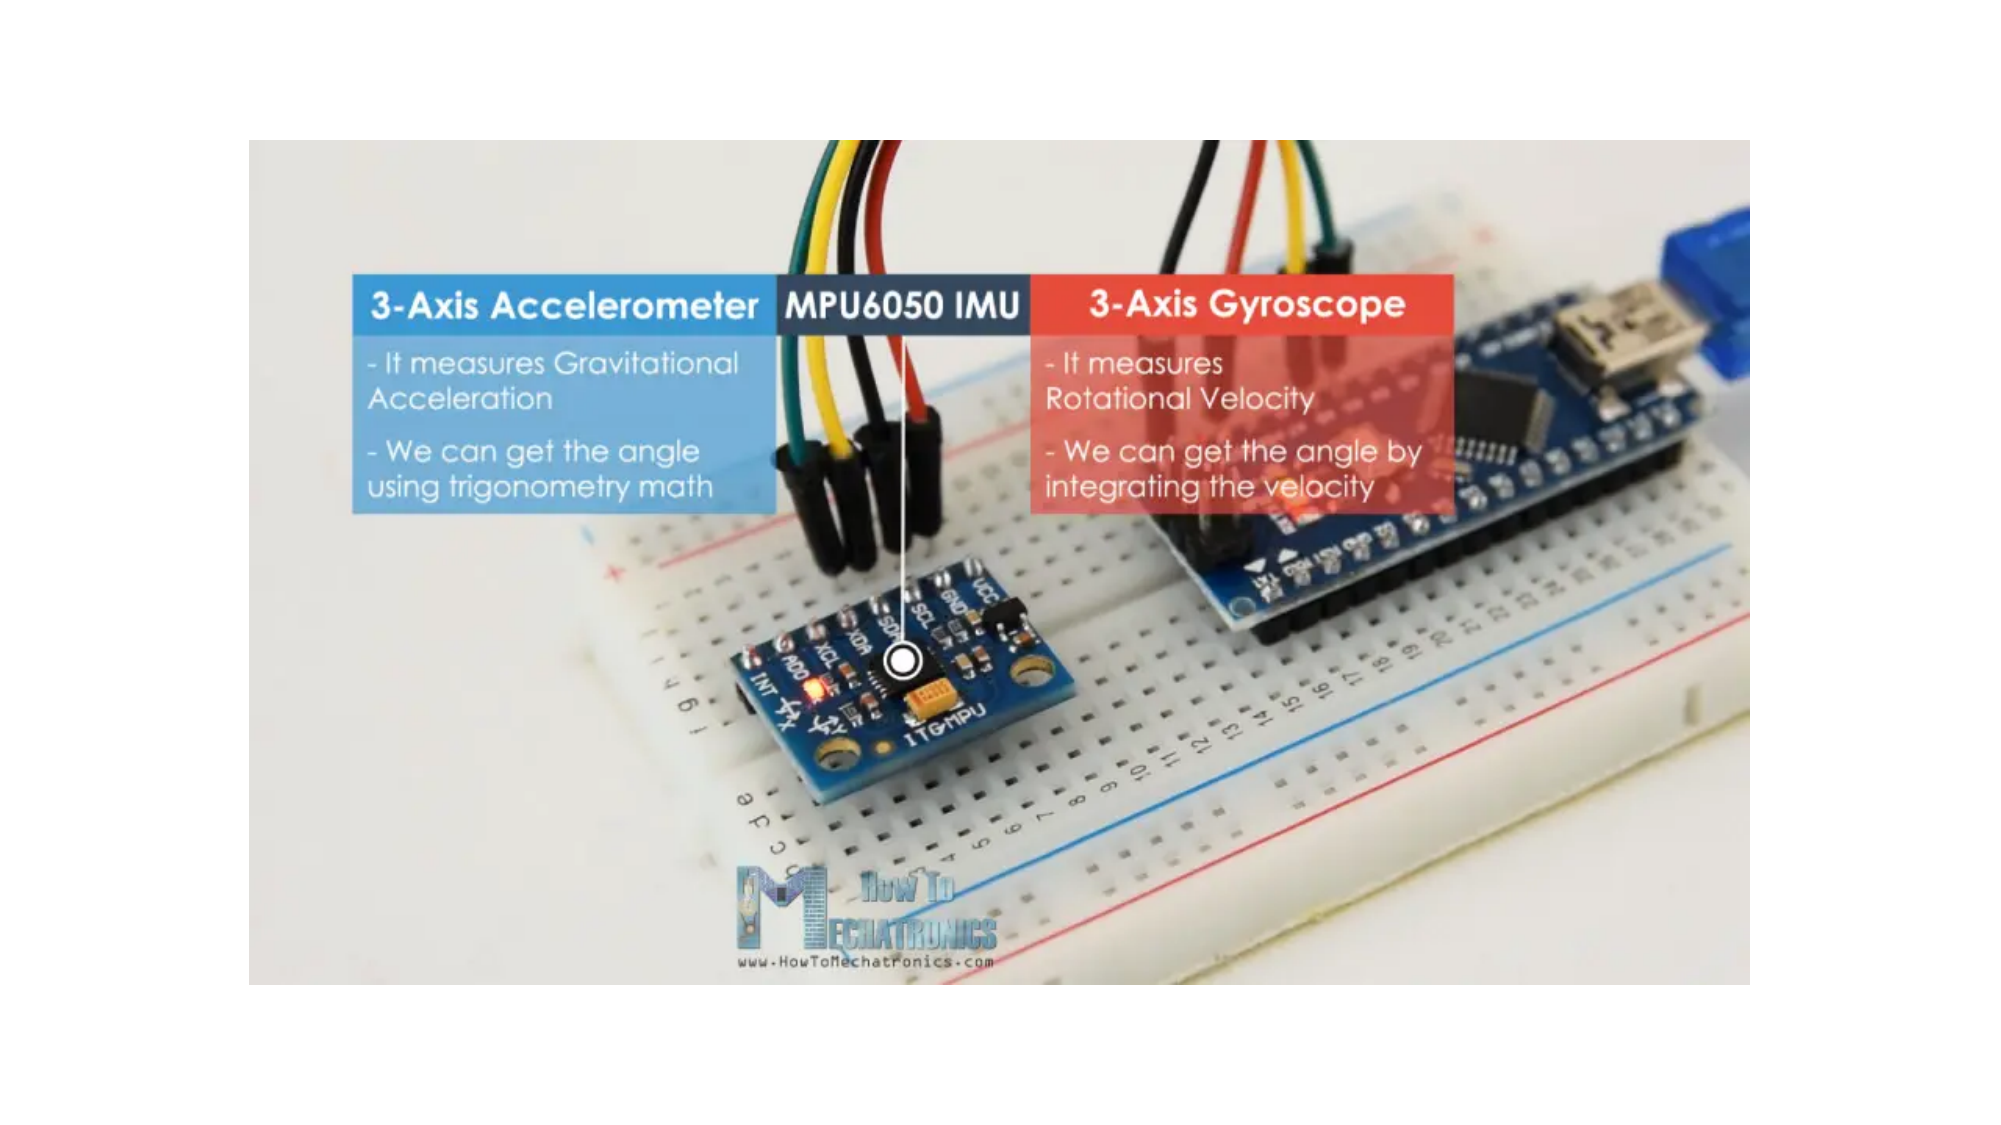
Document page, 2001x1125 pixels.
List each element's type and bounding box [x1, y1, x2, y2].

picture [249, 140, 1750, 985]
